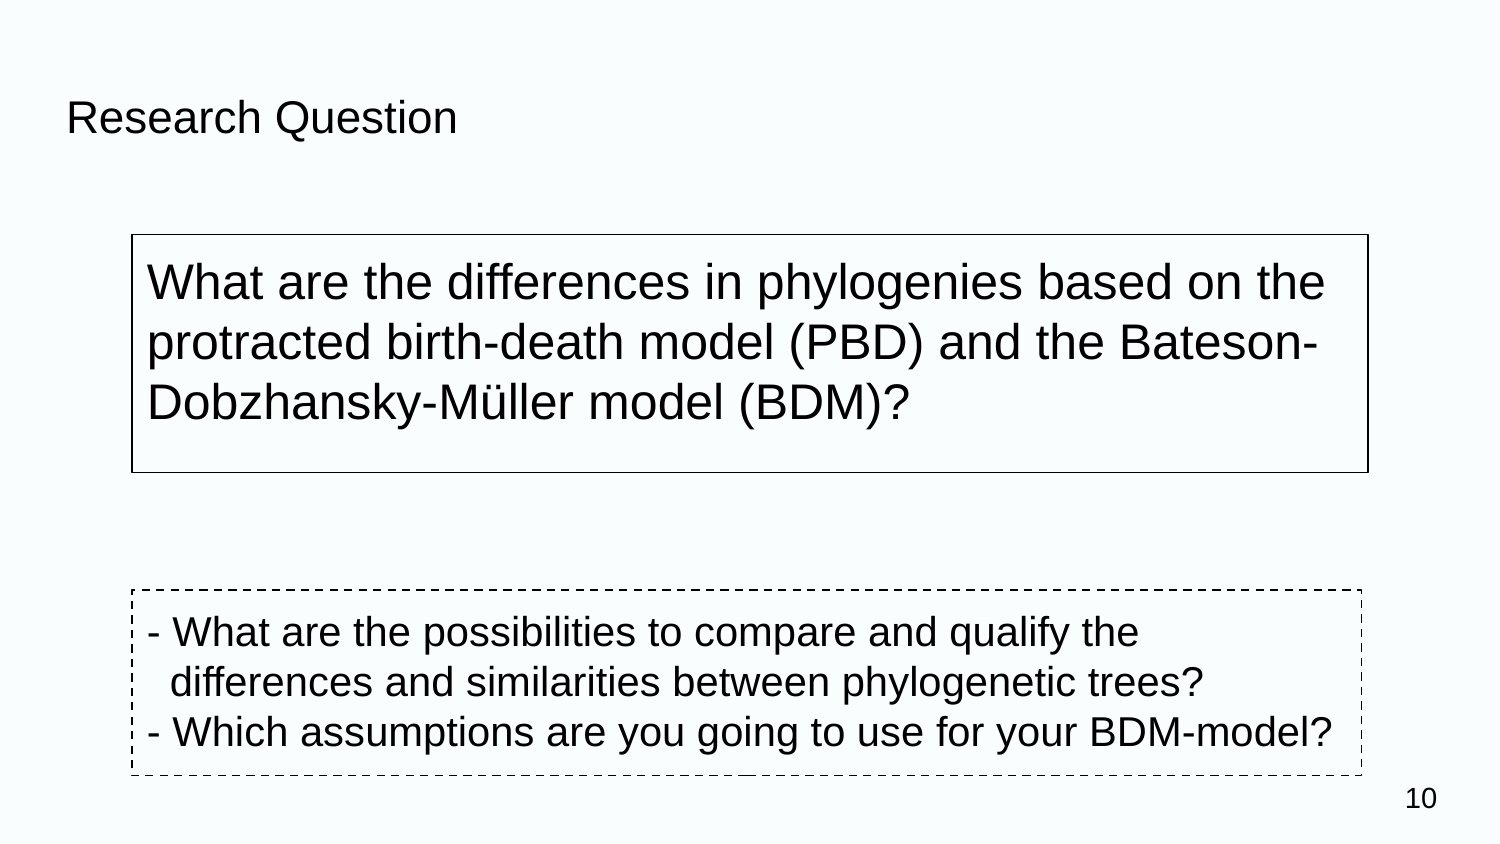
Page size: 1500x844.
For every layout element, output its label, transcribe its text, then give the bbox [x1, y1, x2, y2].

slide_number <getal> [1389, 764, 1480, 830]
list What are the differences in phylogenies based on the protracted birth-death model (PBD) and the Bateson-Dobzhansky-Müller model (BDM)? [131, 234, 1369, 473]
text_box - What are the possibilities to compare and qualify the differences and similarities between phylogenetic trees? - Which assumptions are you going to use for your BDM-model? [131, 590, 1362, 776]
title Research Question [51, 72, 1449, 167]
